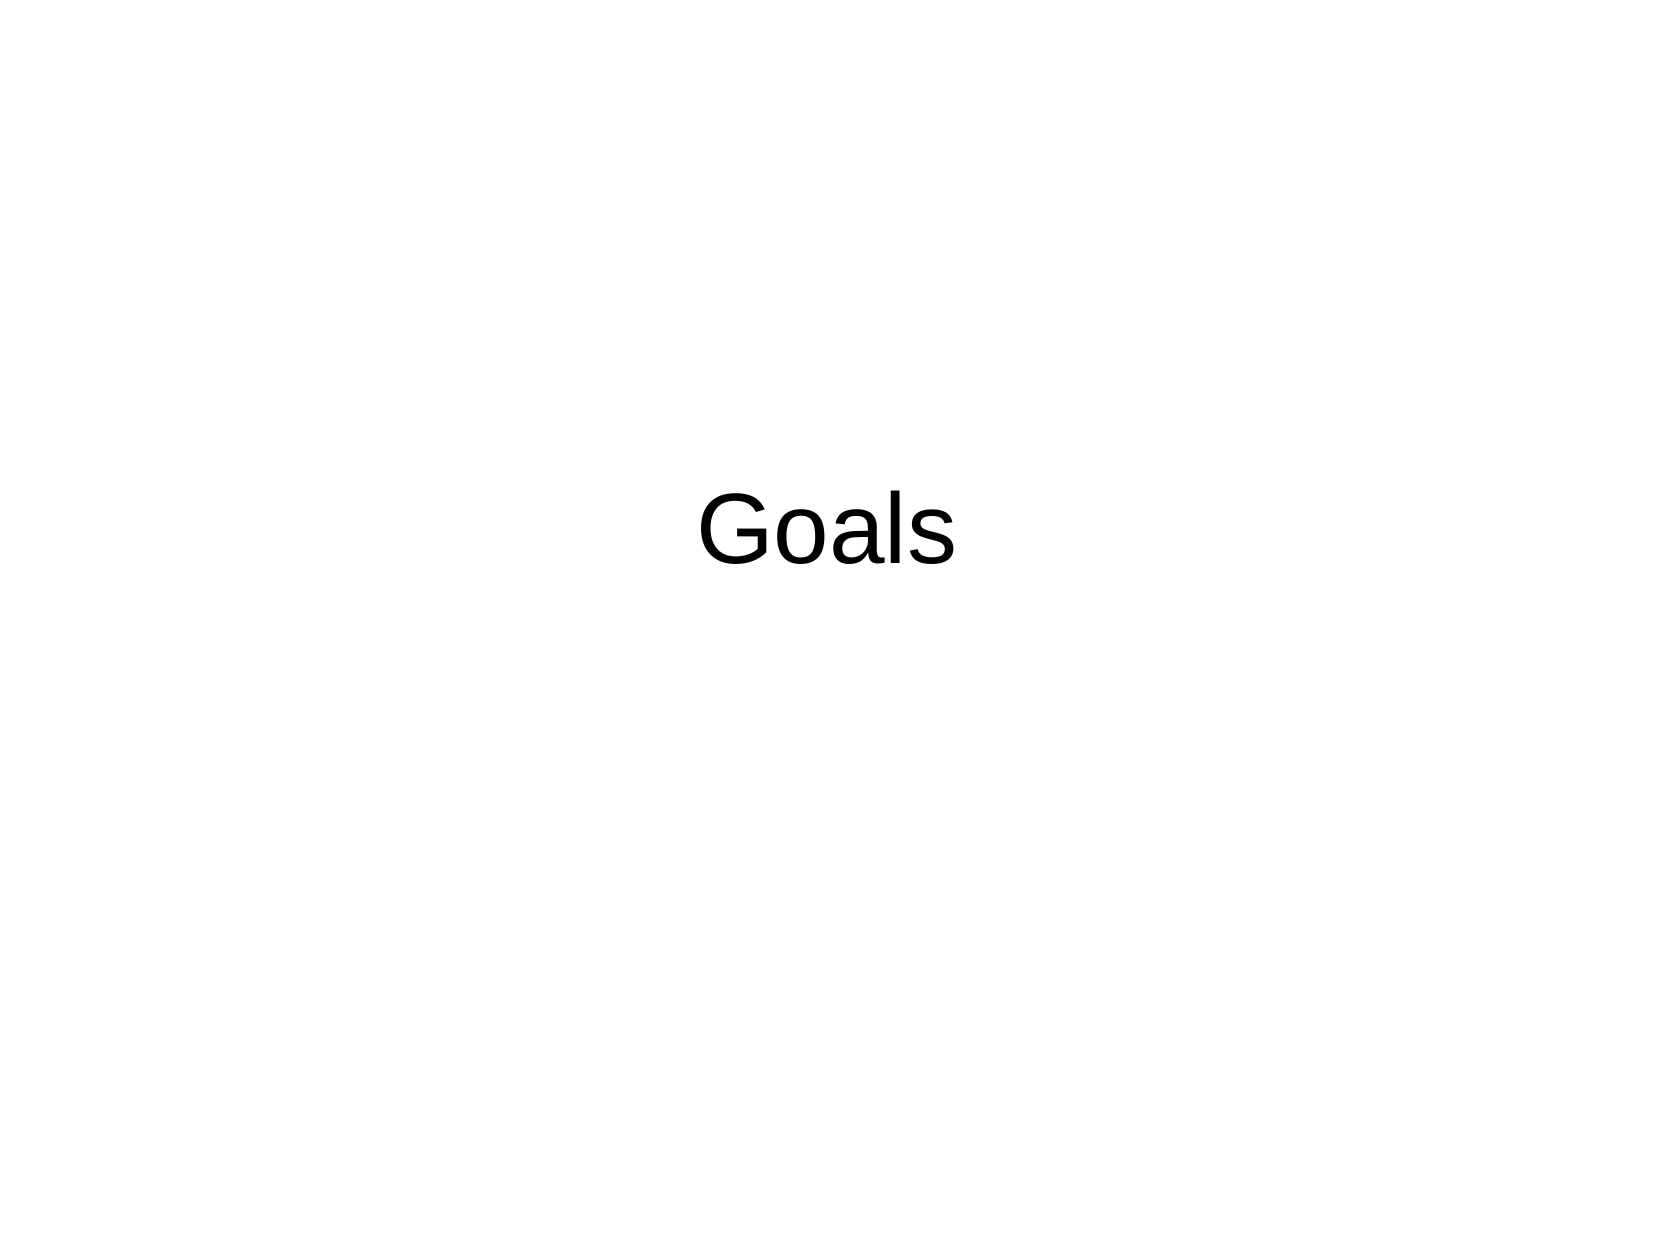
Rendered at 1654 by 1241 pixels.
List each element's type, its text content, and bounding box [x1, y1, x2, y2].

subtitle Goals [82, 49, 1571, 1010]
